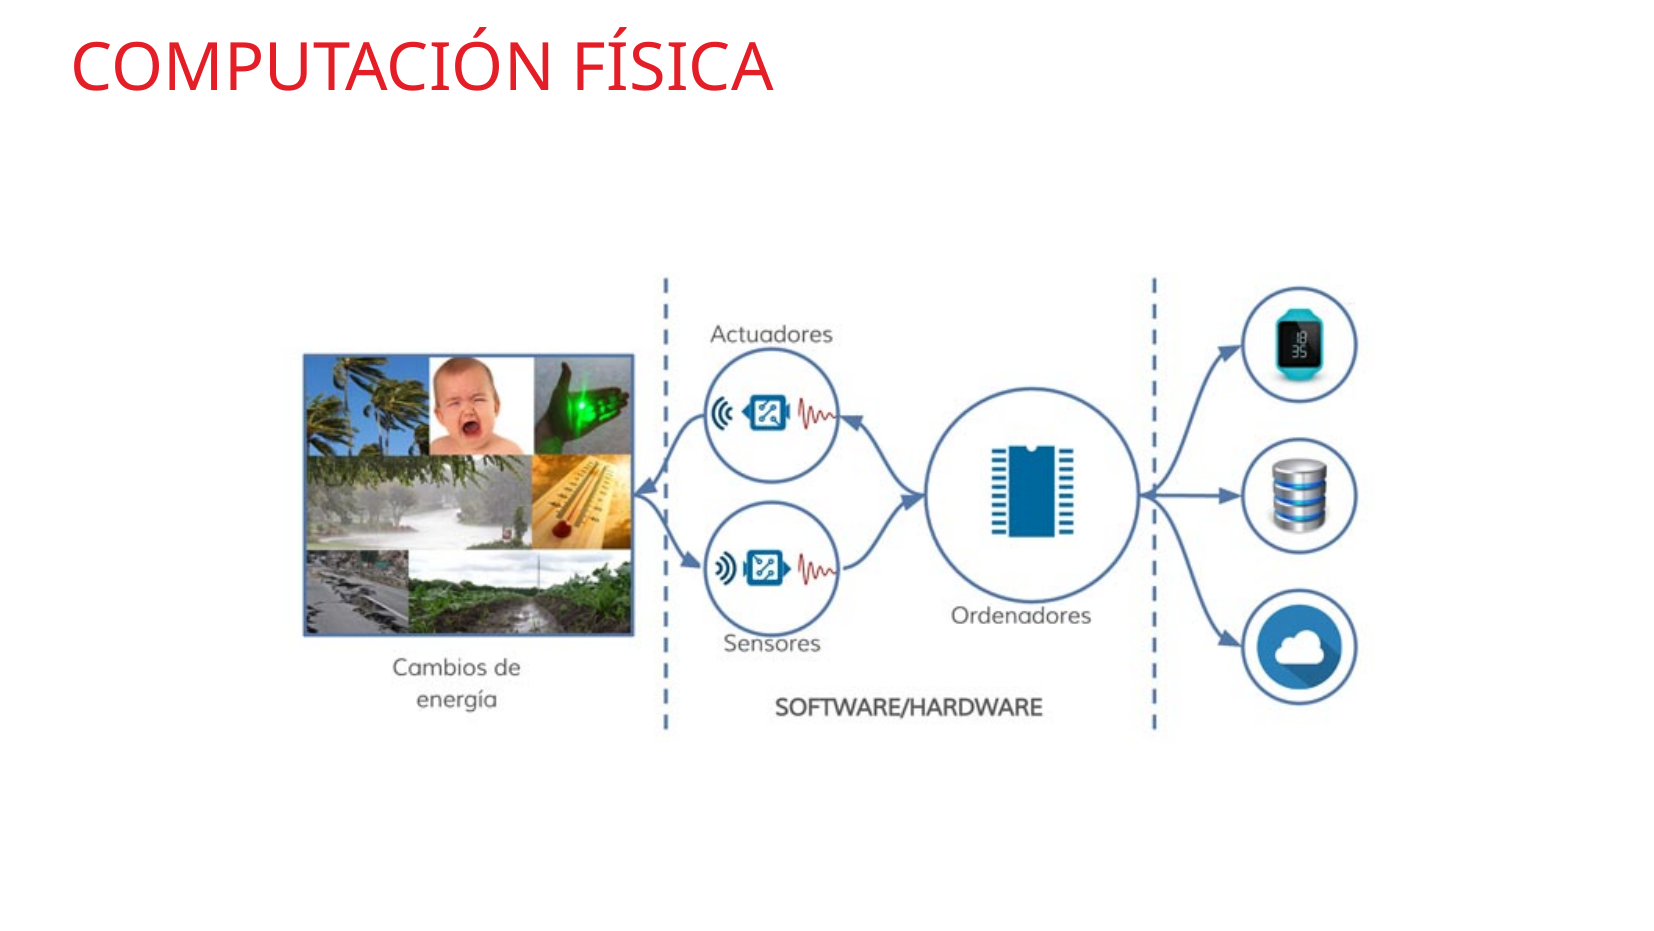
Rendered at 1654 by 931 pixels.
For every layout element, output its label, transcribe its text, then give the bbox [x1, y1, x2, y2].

picture [279, 248, 1374, 743]
title COMPUTACIÓN FÍSICA [70, 11, 1347, 118]
